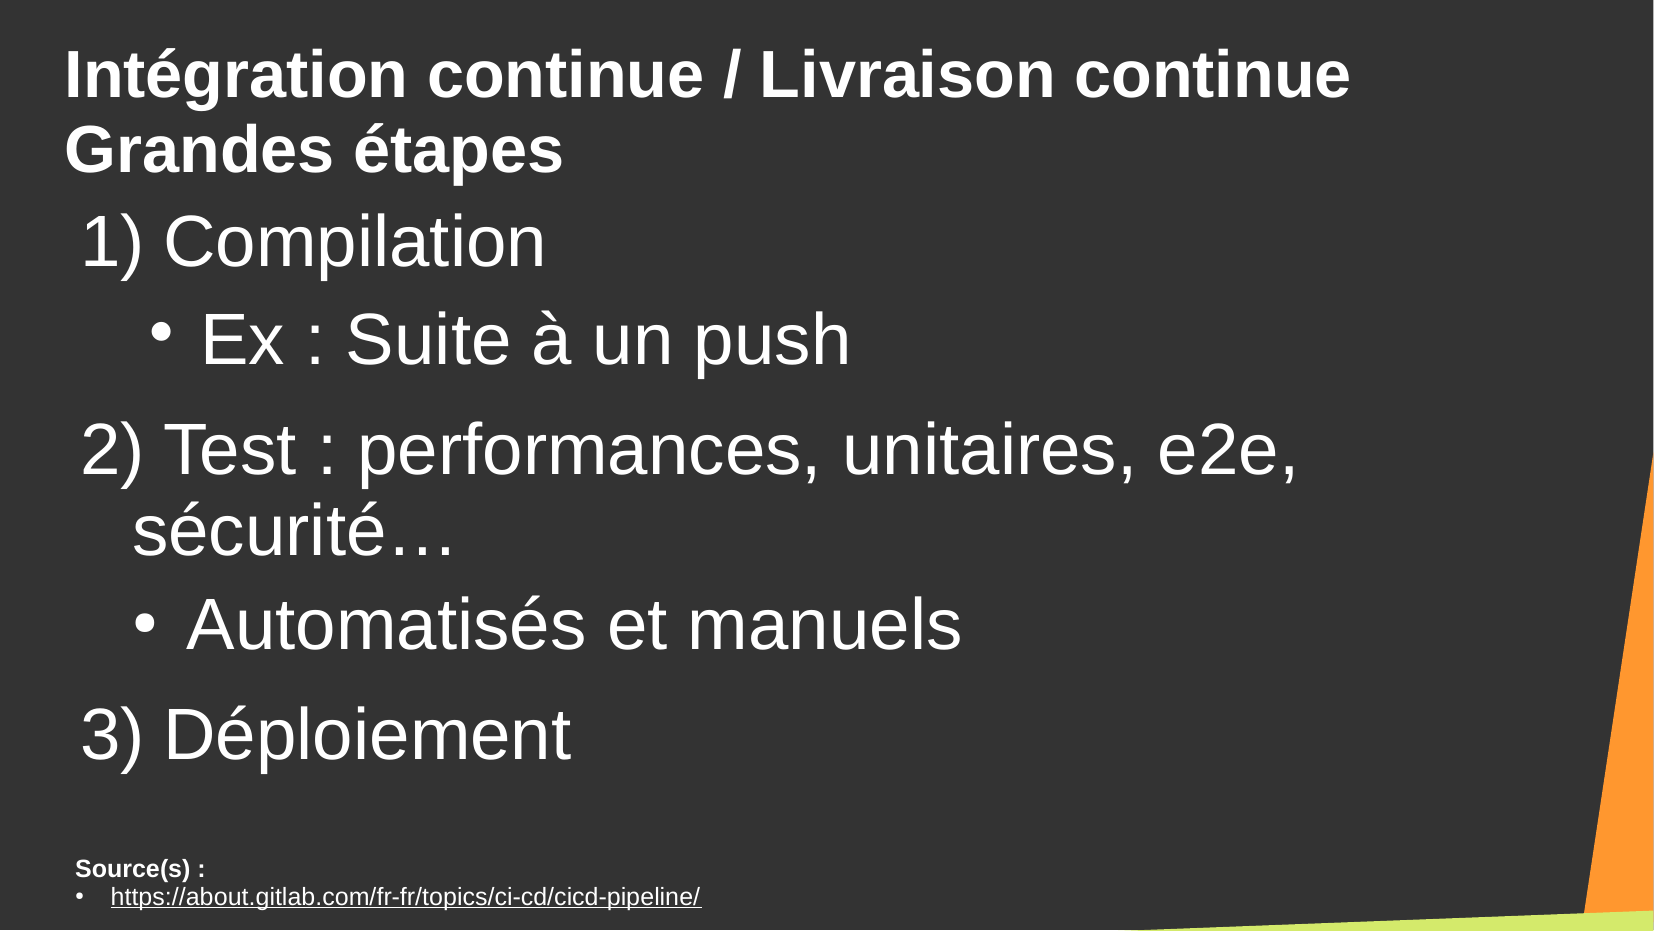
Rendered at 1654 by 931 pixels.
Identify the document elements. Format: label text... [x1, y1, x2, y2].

title Intégration continue / Livraison continue Grandes étapes [64, 37, 1388, 187]
list Compilation Ex : Suite à un push Test : performances, unitaires, e2e, sécurité… Automatisés et manuels Déploiement [63, 200, 1542, 780]
text_box Source(s) : https://about.gitlab.com/fr-fr/topics/ci-cd/cicd-pipeline/ [60, 826, 1524, 919]
text_box [1118, 448, 1654, 931]
